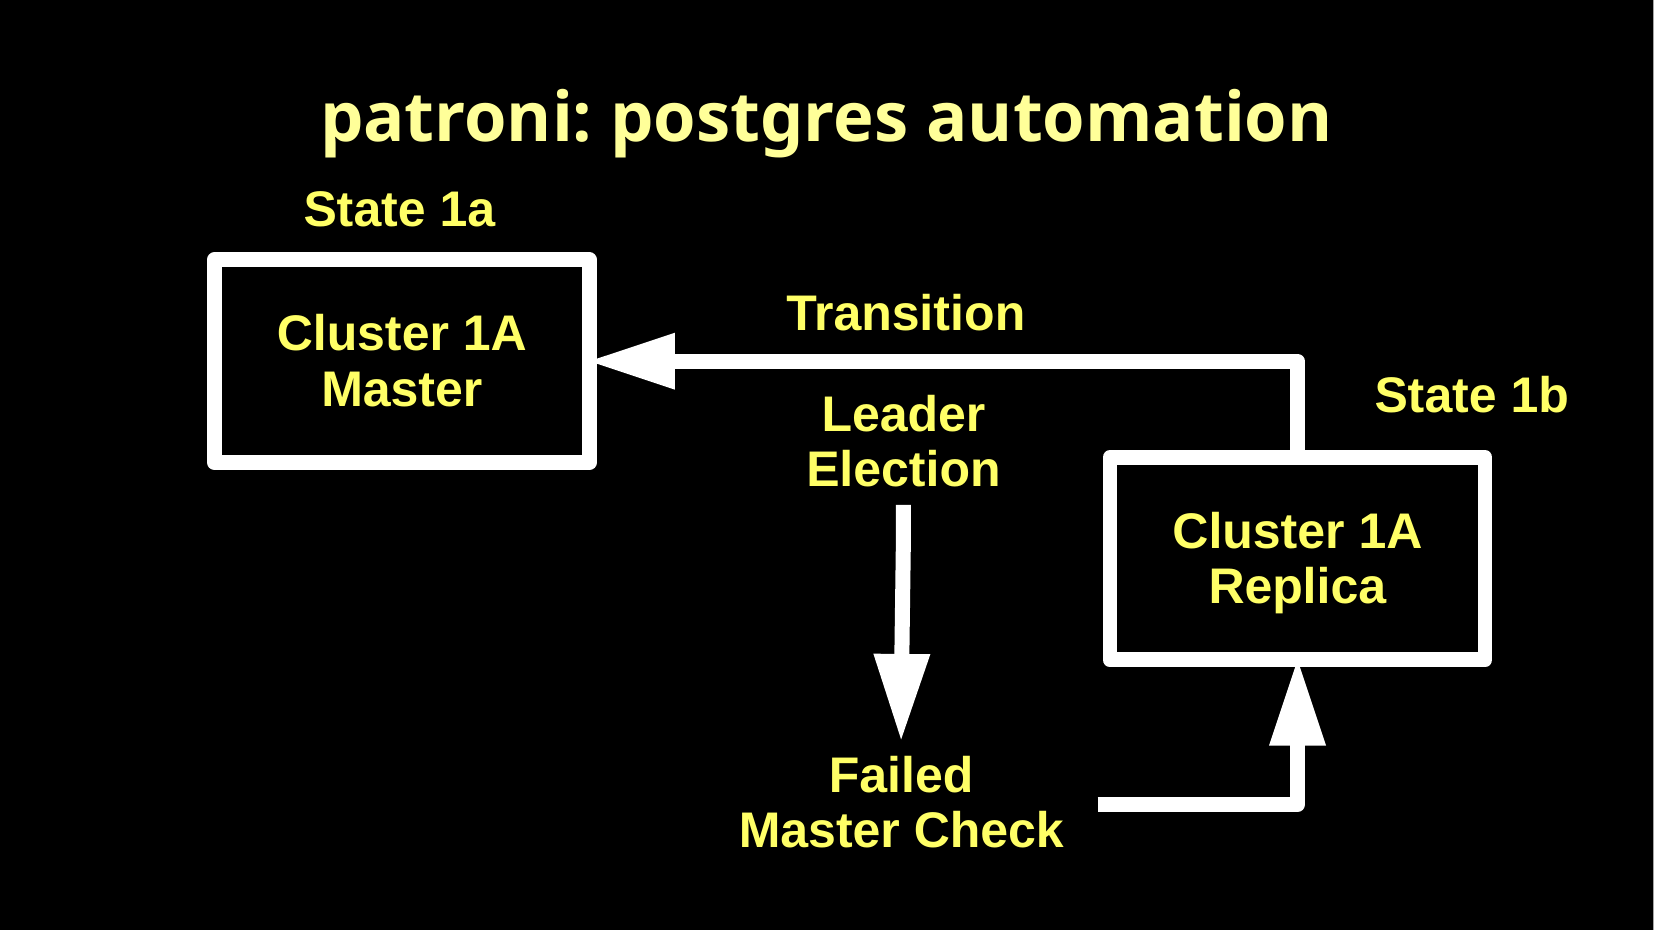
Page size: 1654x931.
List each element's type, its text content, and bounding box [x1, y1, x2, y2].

text_box Cluster 1A Replica [1110, 457, 1486, 660]
title patroni: postgres automation [82, 37, 1571, 193]
text_box State 1b [1331, 360, 1612, 431]
text_box Leader Election [763, 378, 1044, 505]
text_box Cluster 1A Master [214, 259, 590, 463]
text_box Transition [765, 278, 1046, 349]
text_box Failed Master Check [704, 739, 1098, 871]
text_box State 1a [259, 174, 540, 245]
